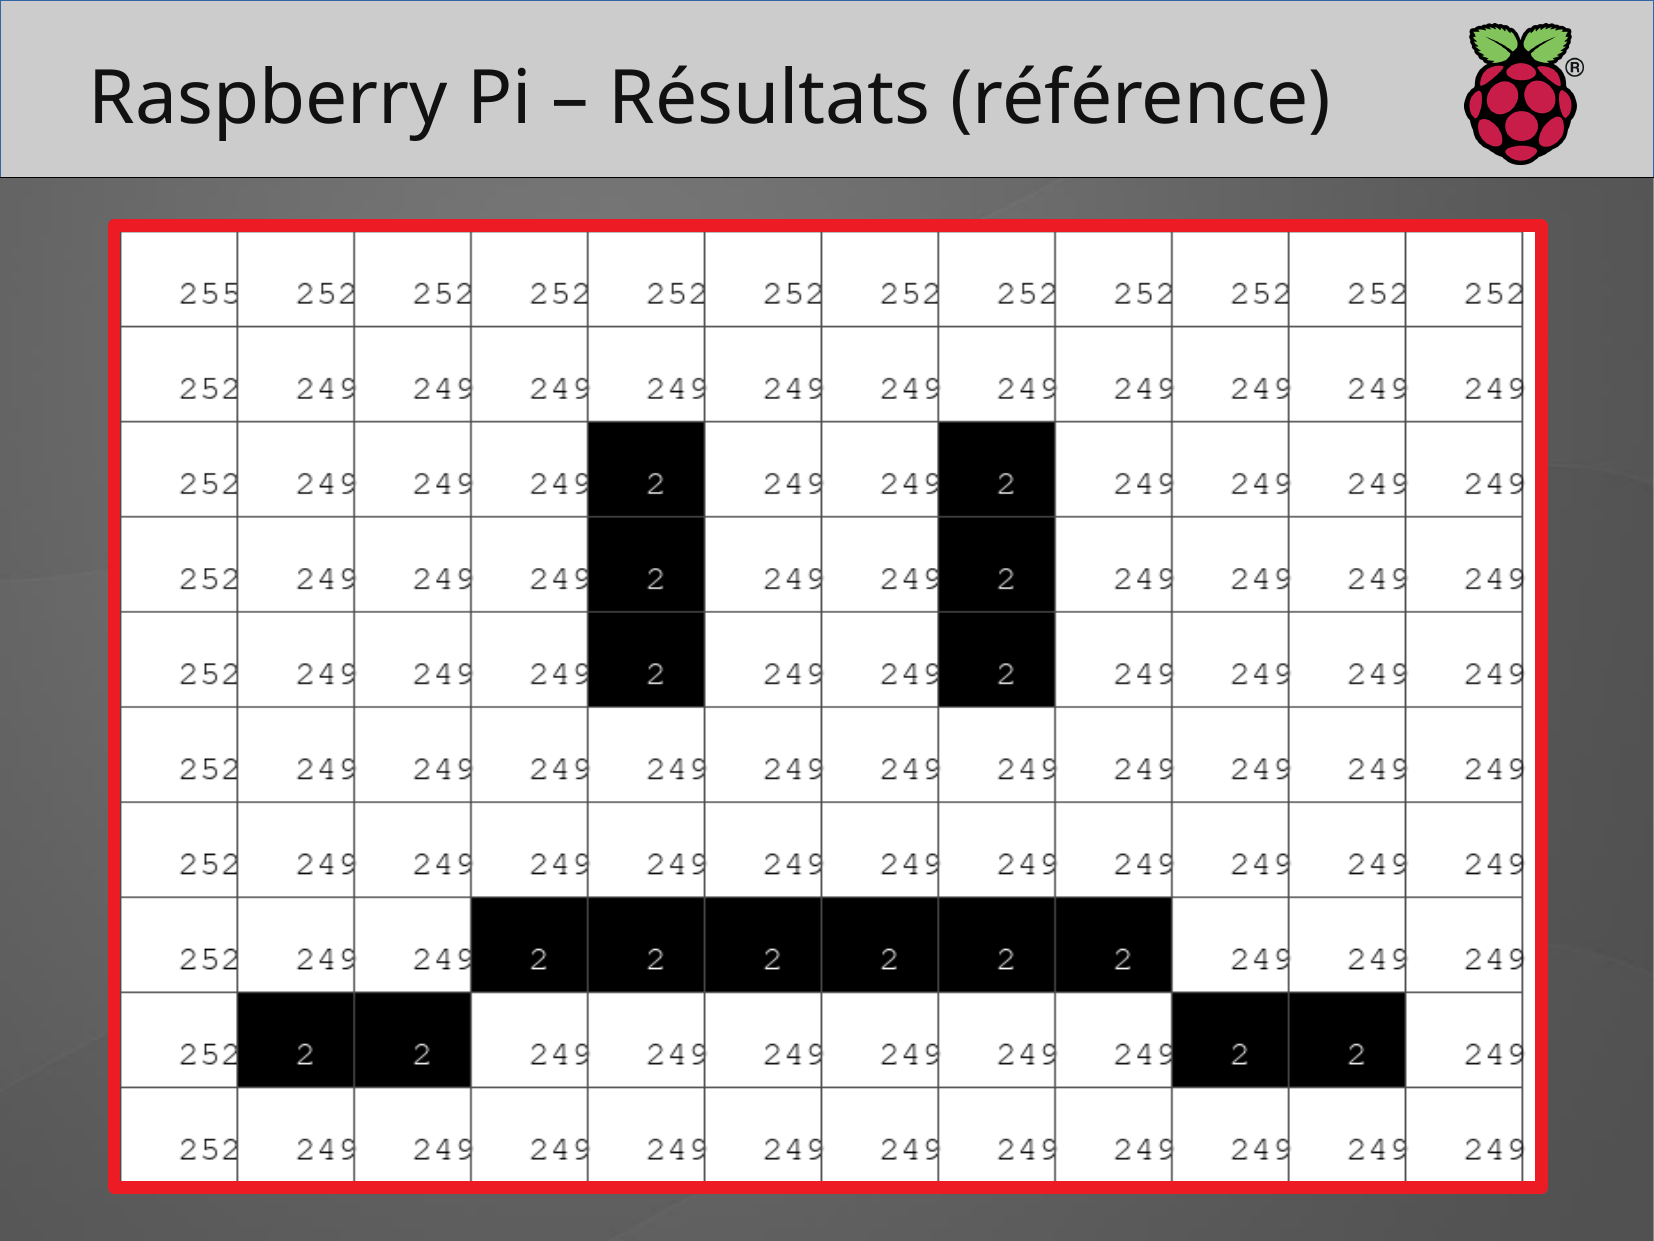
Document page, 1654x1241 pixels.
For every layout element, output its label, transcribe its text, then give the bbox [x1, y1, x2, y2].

picture [120, 231, 1536, 1182]
text_box Raspberry Pi – Résultats (référence) [0, 35, 1512, 254]
text_box [0, 0, 1654, 177]
picture [1464, 23, 1584, 165]
picture [0, 178, 1654, 1241]
